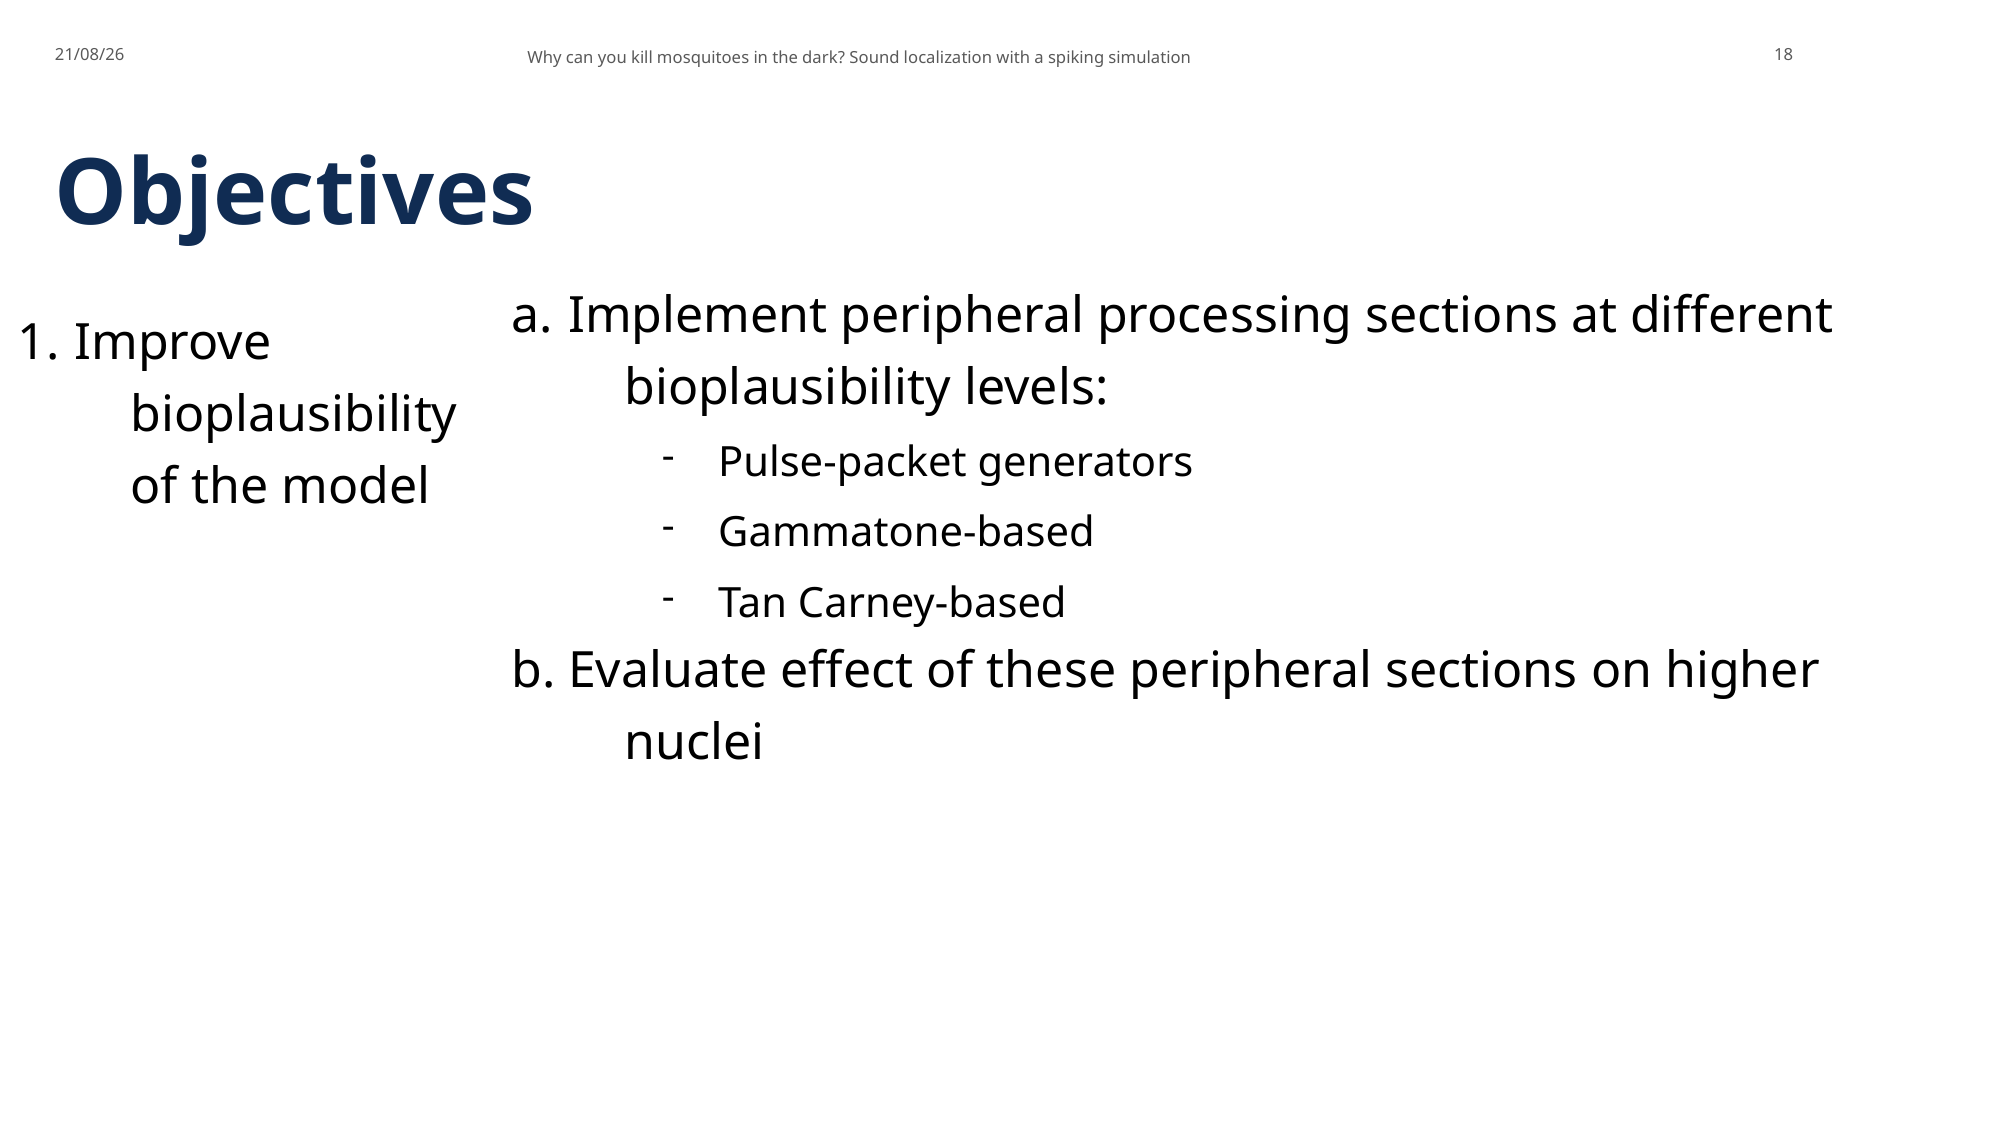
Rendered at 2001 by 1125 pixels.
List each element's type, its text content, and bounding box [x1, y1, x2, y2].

list Improve bioplausibility of the model [18, 297, 505, 535]
slide_number [1774, 6, 1946, 67]
footer Why can you kill mosquitoes in the dark? Sound localization with a spiking simulation [527, 6, 1203, 67]
list Implement peripheral processing sections at different bioplausibility levels: Pulse-packet generators Gammatone-based Tan Carney-based Evaluate effect of these peripheral sections on higher nuclei [511, 270, 1930, 810]
title Objectives [54, 132, 1946, 271]
slide_number [54, 6, 446, 67]
